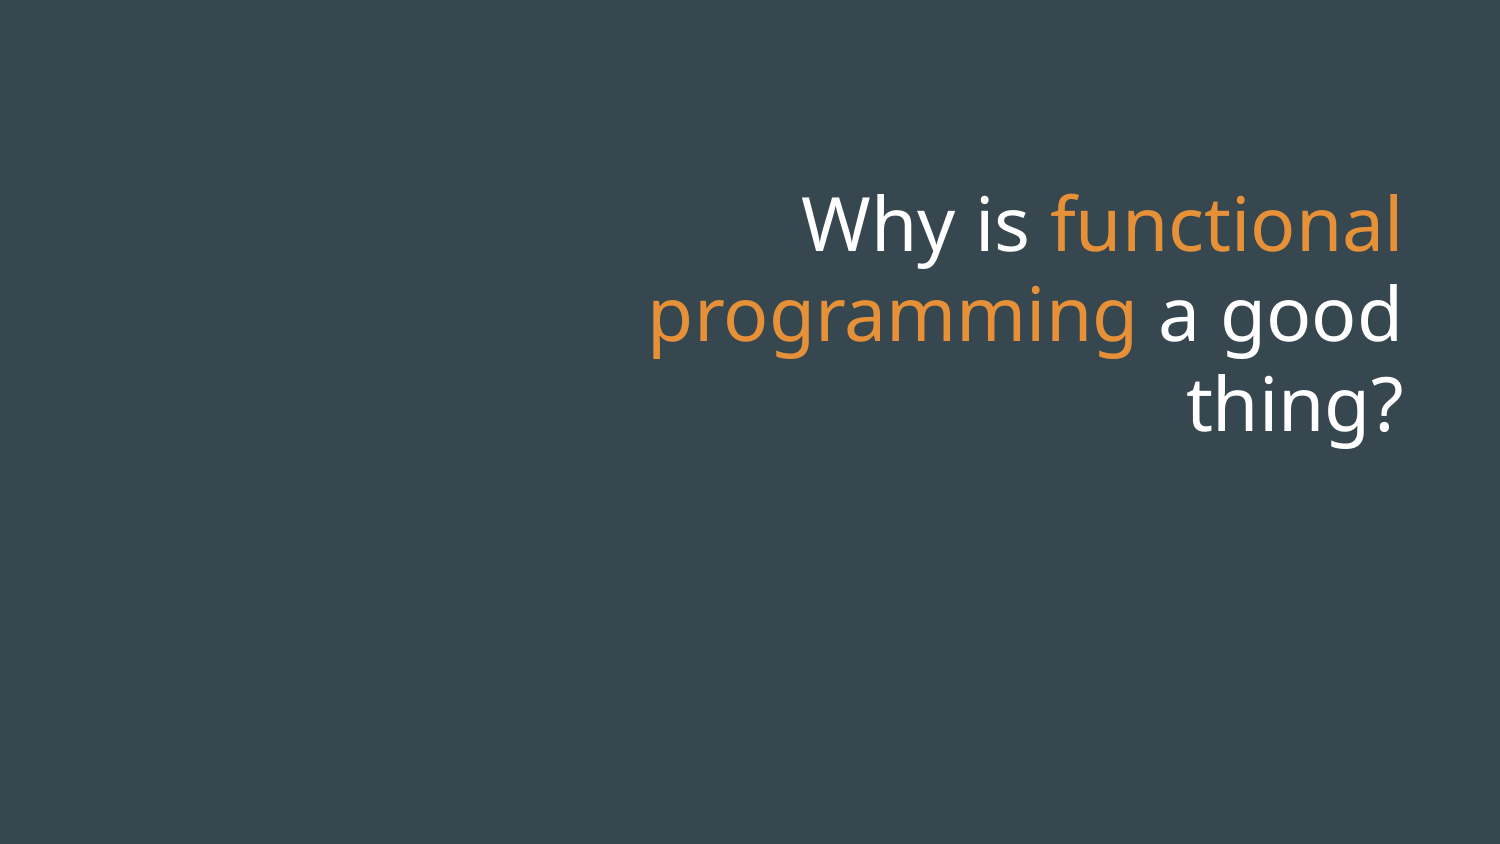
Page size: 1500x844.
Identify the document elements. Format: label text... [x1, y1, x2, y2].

title Why is functional programming a good thing? [526, 213, 1419, 409]
